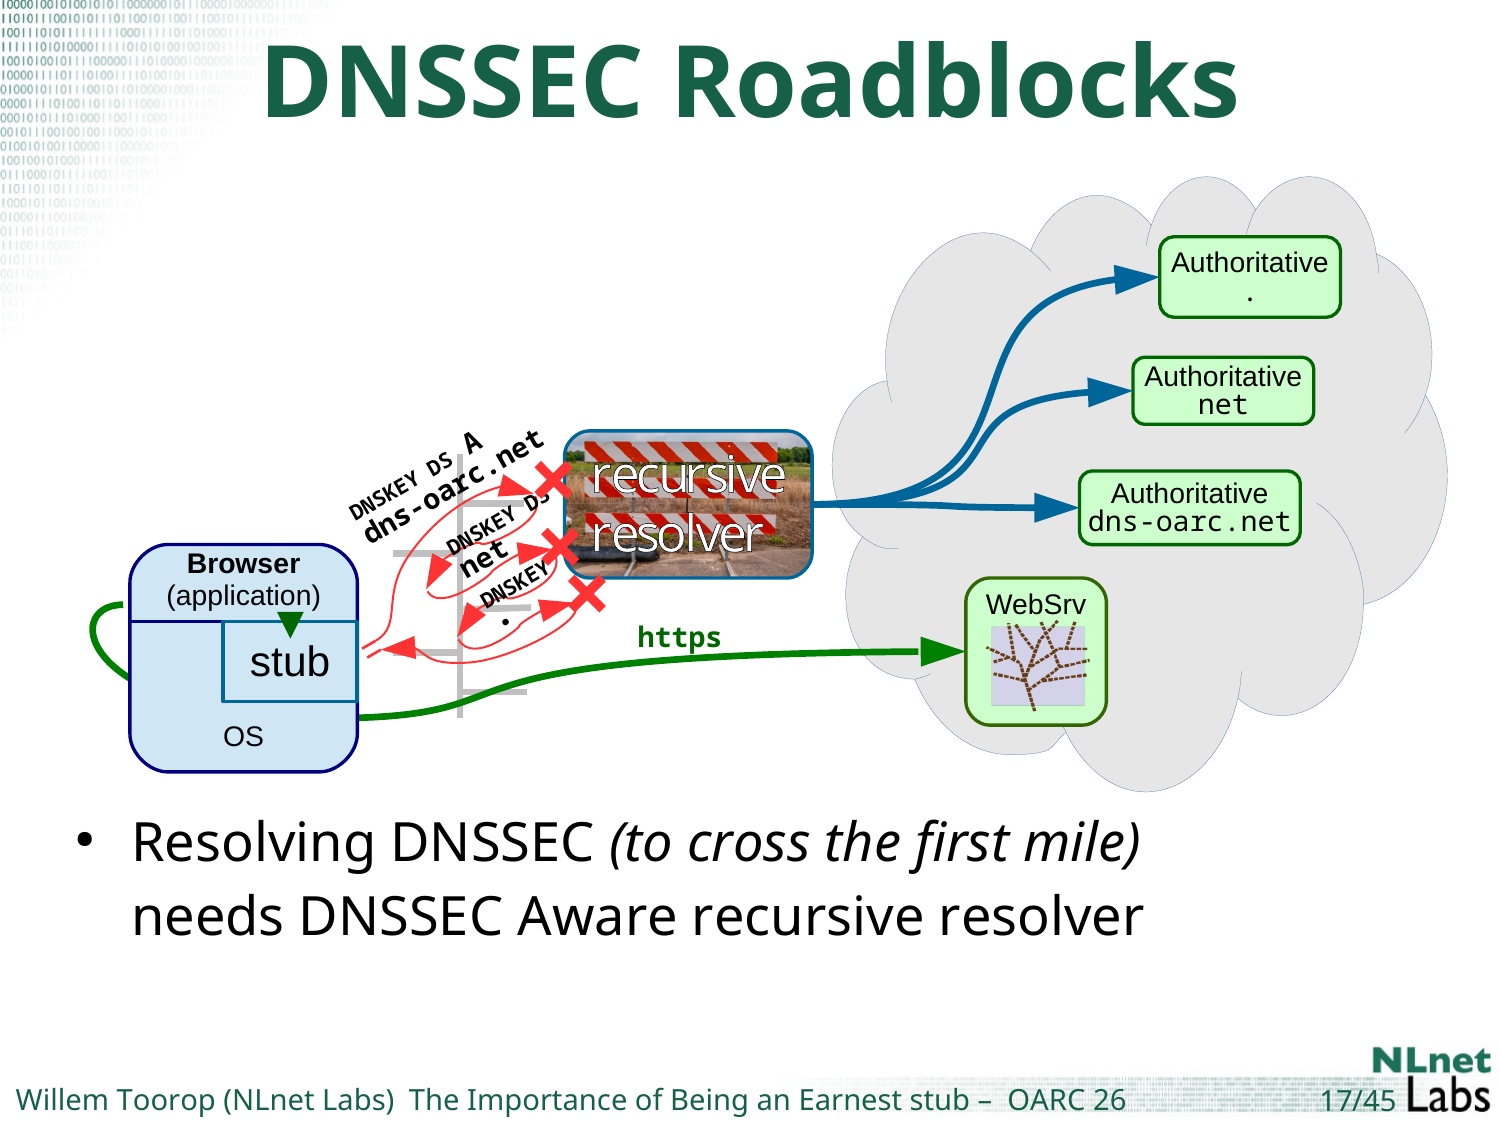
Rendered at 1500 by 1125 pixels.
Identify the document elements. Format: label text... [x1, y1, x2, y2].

list Resolving DNSSEC (to cross the first mile) needs DNSSEC Aware recursive resolver [75, 803, 1500, 1103]
picture [0, 0, 1448, 793]
picture [1012, 1103, 1025, 1108]
picture [939, 1103, 947, 1108]
picture [1113, 1103, 1122, 1108]
picture [774, 1103, 1492, 1124]
picture [957, 1103, 966, 1108]
title DNSSEC Roadblocks [75, 31, 1425, 263]
